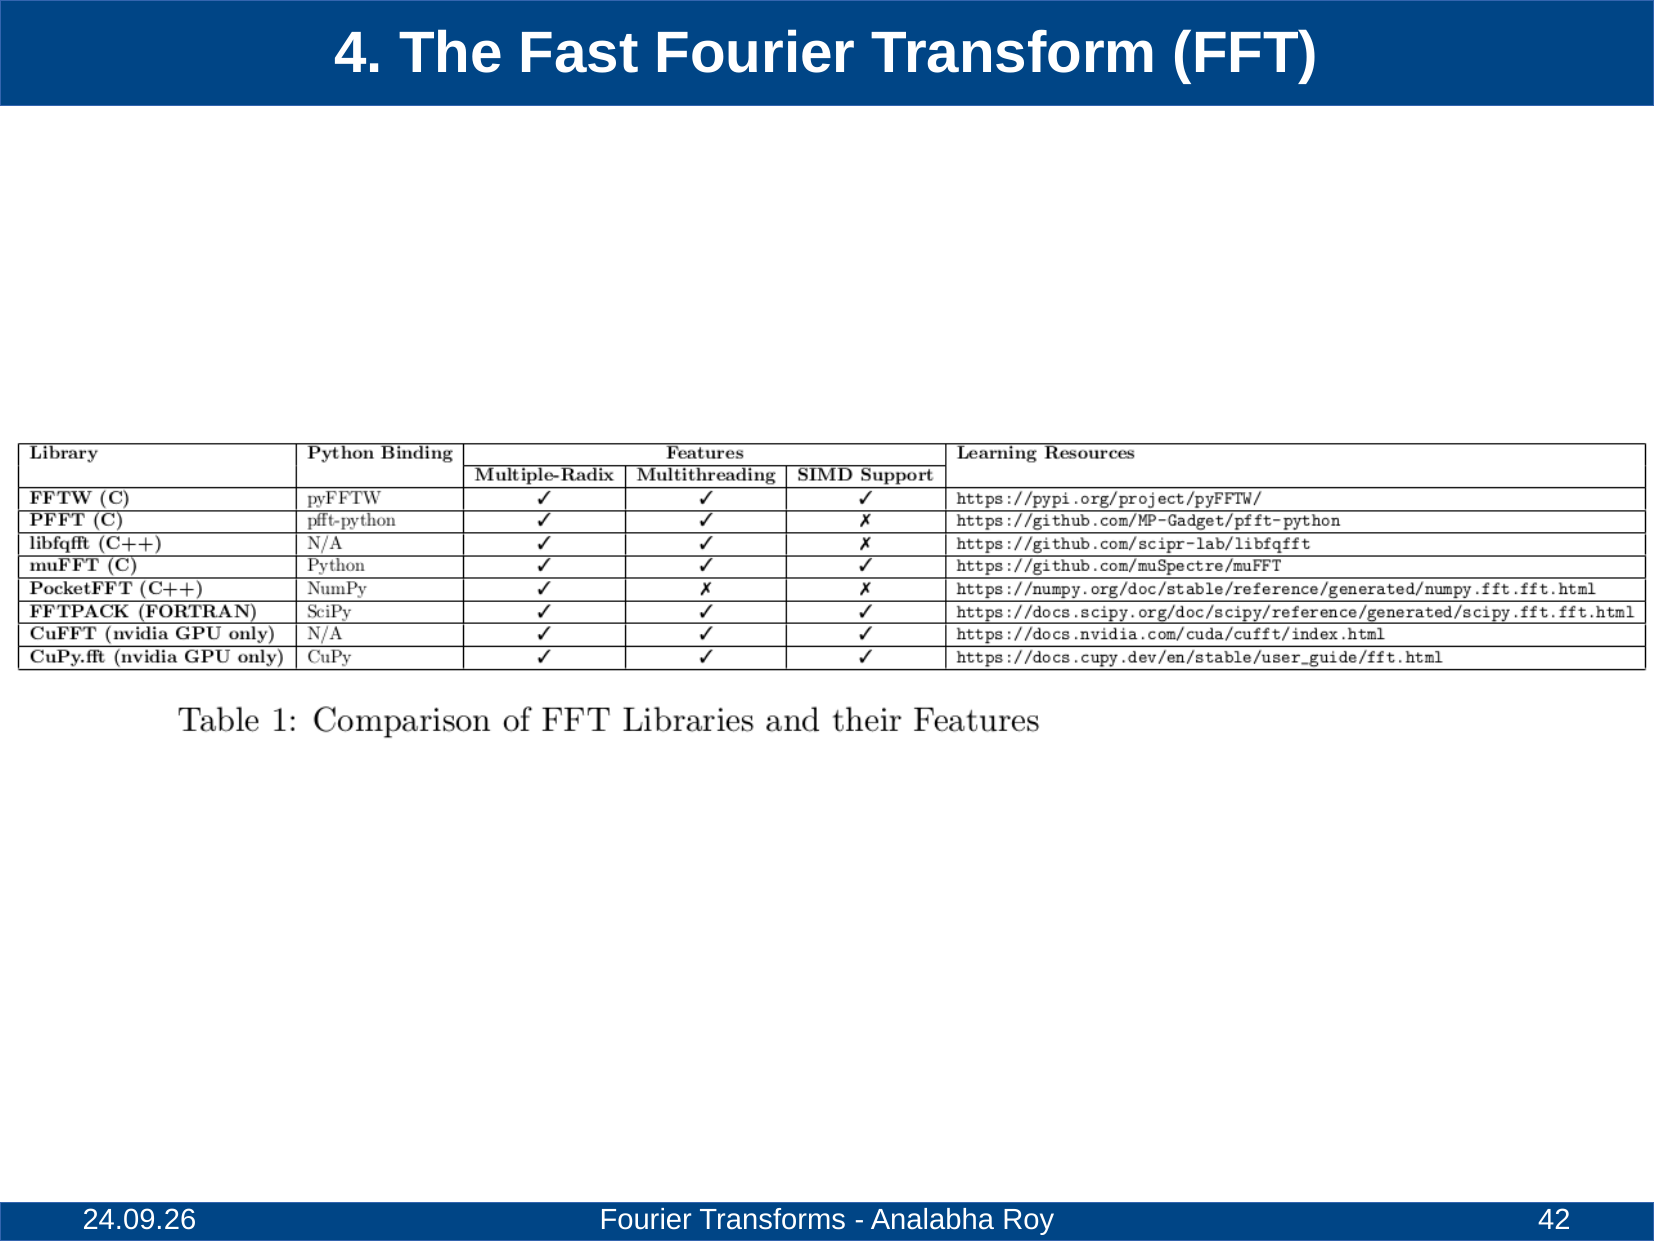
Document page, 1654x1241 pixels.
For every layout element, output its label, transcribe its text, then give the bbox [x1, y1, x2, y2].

title 4. The Fast Fourier Transform (FFT) [0, 0, 1654, 106]
picture [0, 411, 1654, 753]
